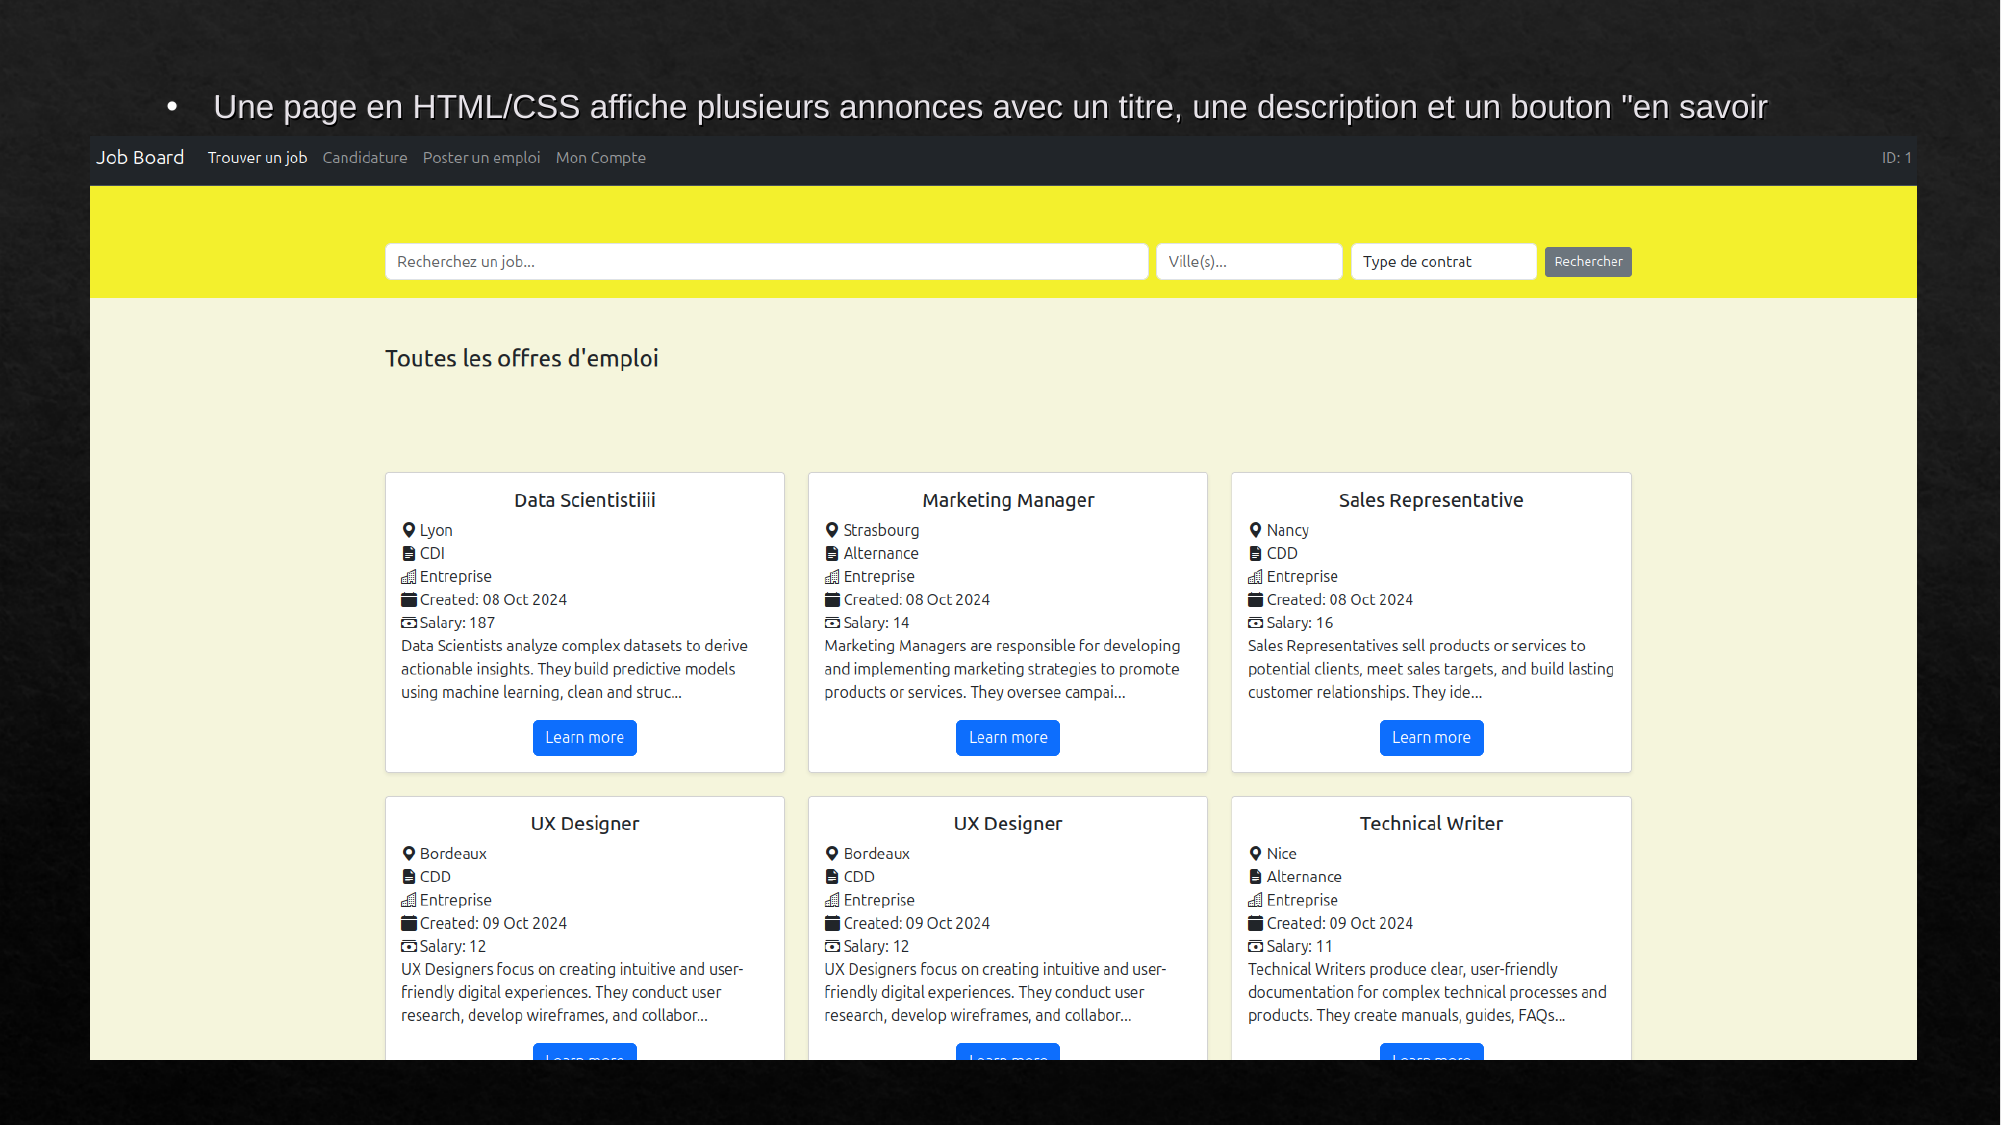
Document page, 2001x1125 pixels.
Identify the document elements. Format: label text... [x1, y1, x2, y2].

title Une page en HTML/CSS affiche plusieurs annonces avec un titre, une description et un bouton "en savoir [151, 0, 1850, 136]
picture [90, 136, 1917, 1060]
